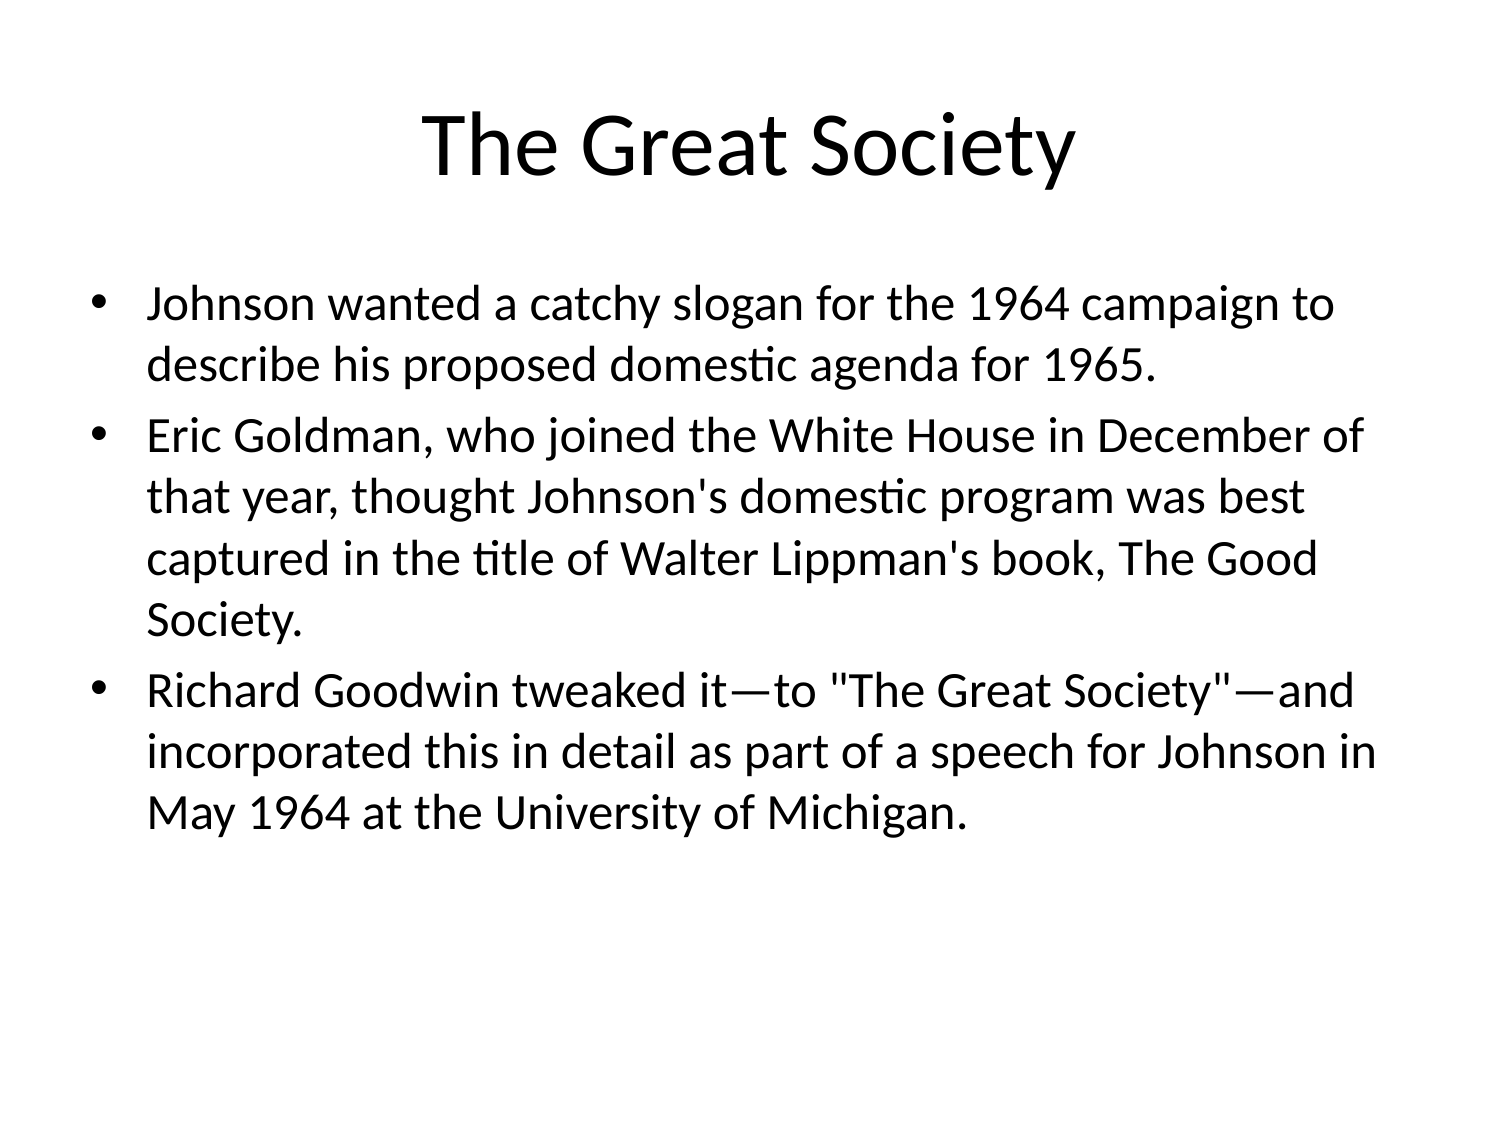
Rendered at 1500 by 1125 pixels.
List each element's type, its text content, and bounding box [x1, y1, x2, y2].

list Johnson wanted a catchy slogan for the 1964 campaign to describe his proposed domestic agenda for 1965. Eric Goldman, who joined the White House in December of that year, thought Johnson's domestic program was best captured in the title of Walter Lippman's book, The Good Society. Richard Goodwin tweaked it—to "The Great Society"—and incorporated this in detail as part of a speech for Johnson in May 1964 at the University of Michigan. [75, 262, 1425, 1005]
title The Great Society [75, 45, 1425, 233]
